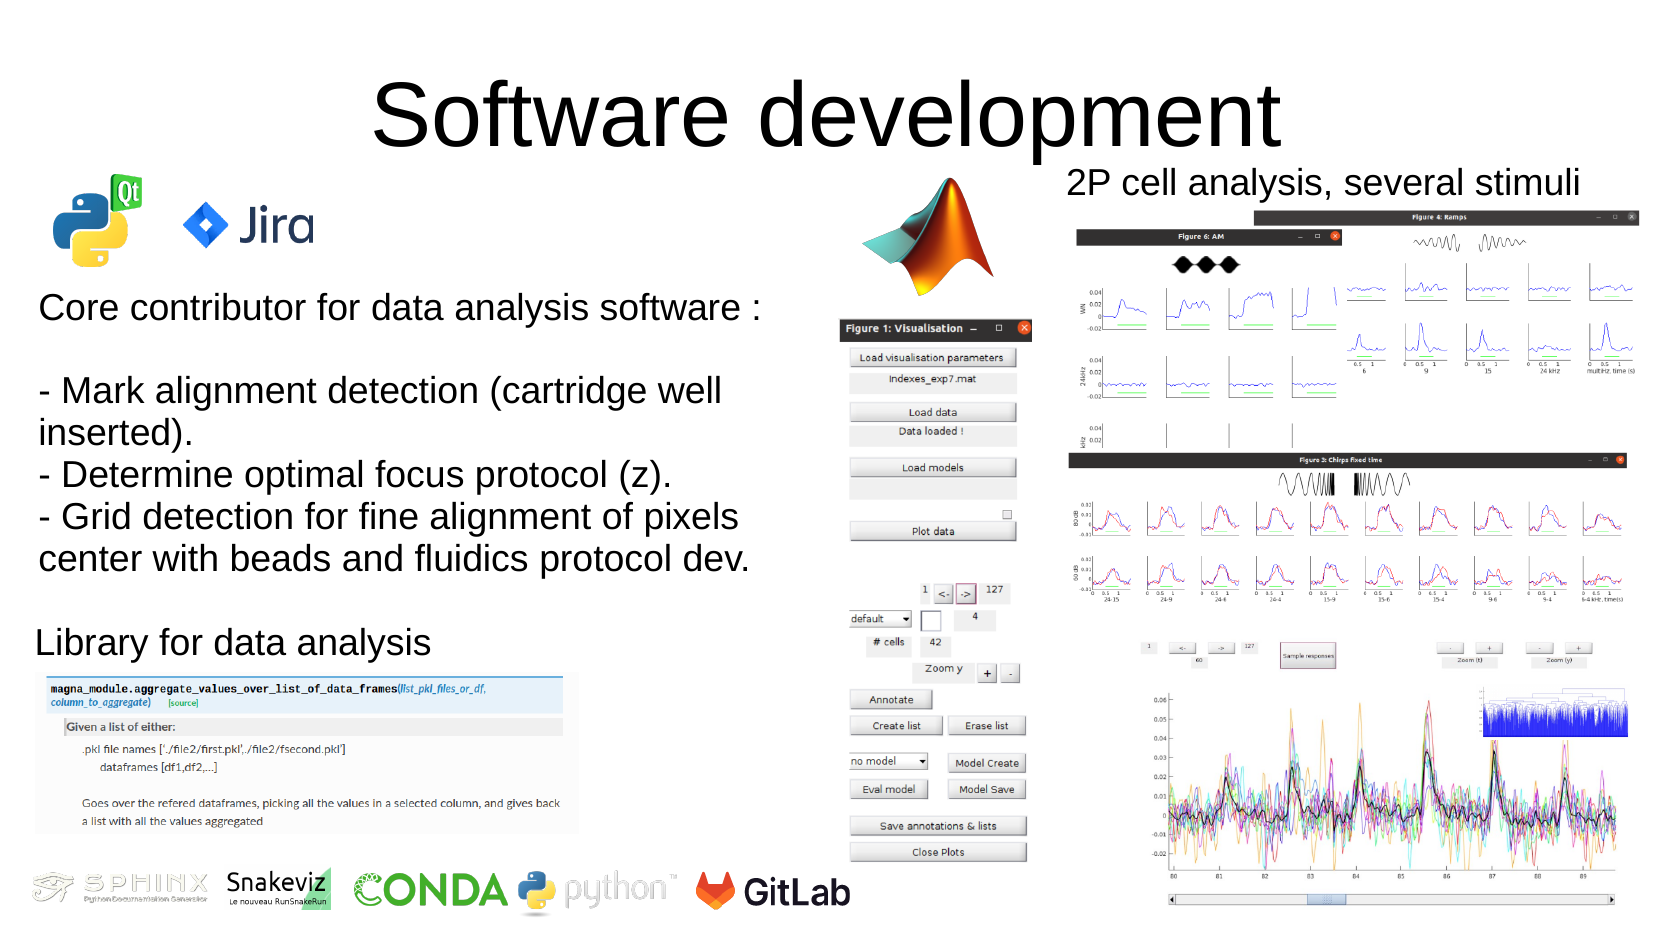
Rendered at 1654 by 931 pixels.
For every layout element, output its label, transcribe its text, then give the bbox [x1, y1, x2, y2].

picture [224, 864, 331, 910]
picture [1062, 296, 1642, 610]
picture [53, 174, 142, 267]
picture [354, 873, 508, 906]
title Software development [82, 37, 1571, 193]
picture [35, 755, 579, 834]
picture [1133, 637, 1630, 911]
text_box Library for data analysis [19, 614, 705, 755]
picture [513, 864, 850, 919]
picture [29, 868, 213, 904]
text_box 2P cell analysis, several stimuli [1051, 154, 1654, 296]
text_box Core contributor for data analysis software : - Mark alignment detection (cartridge well inserted). - Determine optimal focus protocol (z). - Grid detection for fine alignment of pixels center with beads and fluidics protocol dev. [23, 278, 827, 588]
picture [862, 177, 994, 296]
picture [838, 318, 1032, 863]
picture [183, 159, 313, 290]
